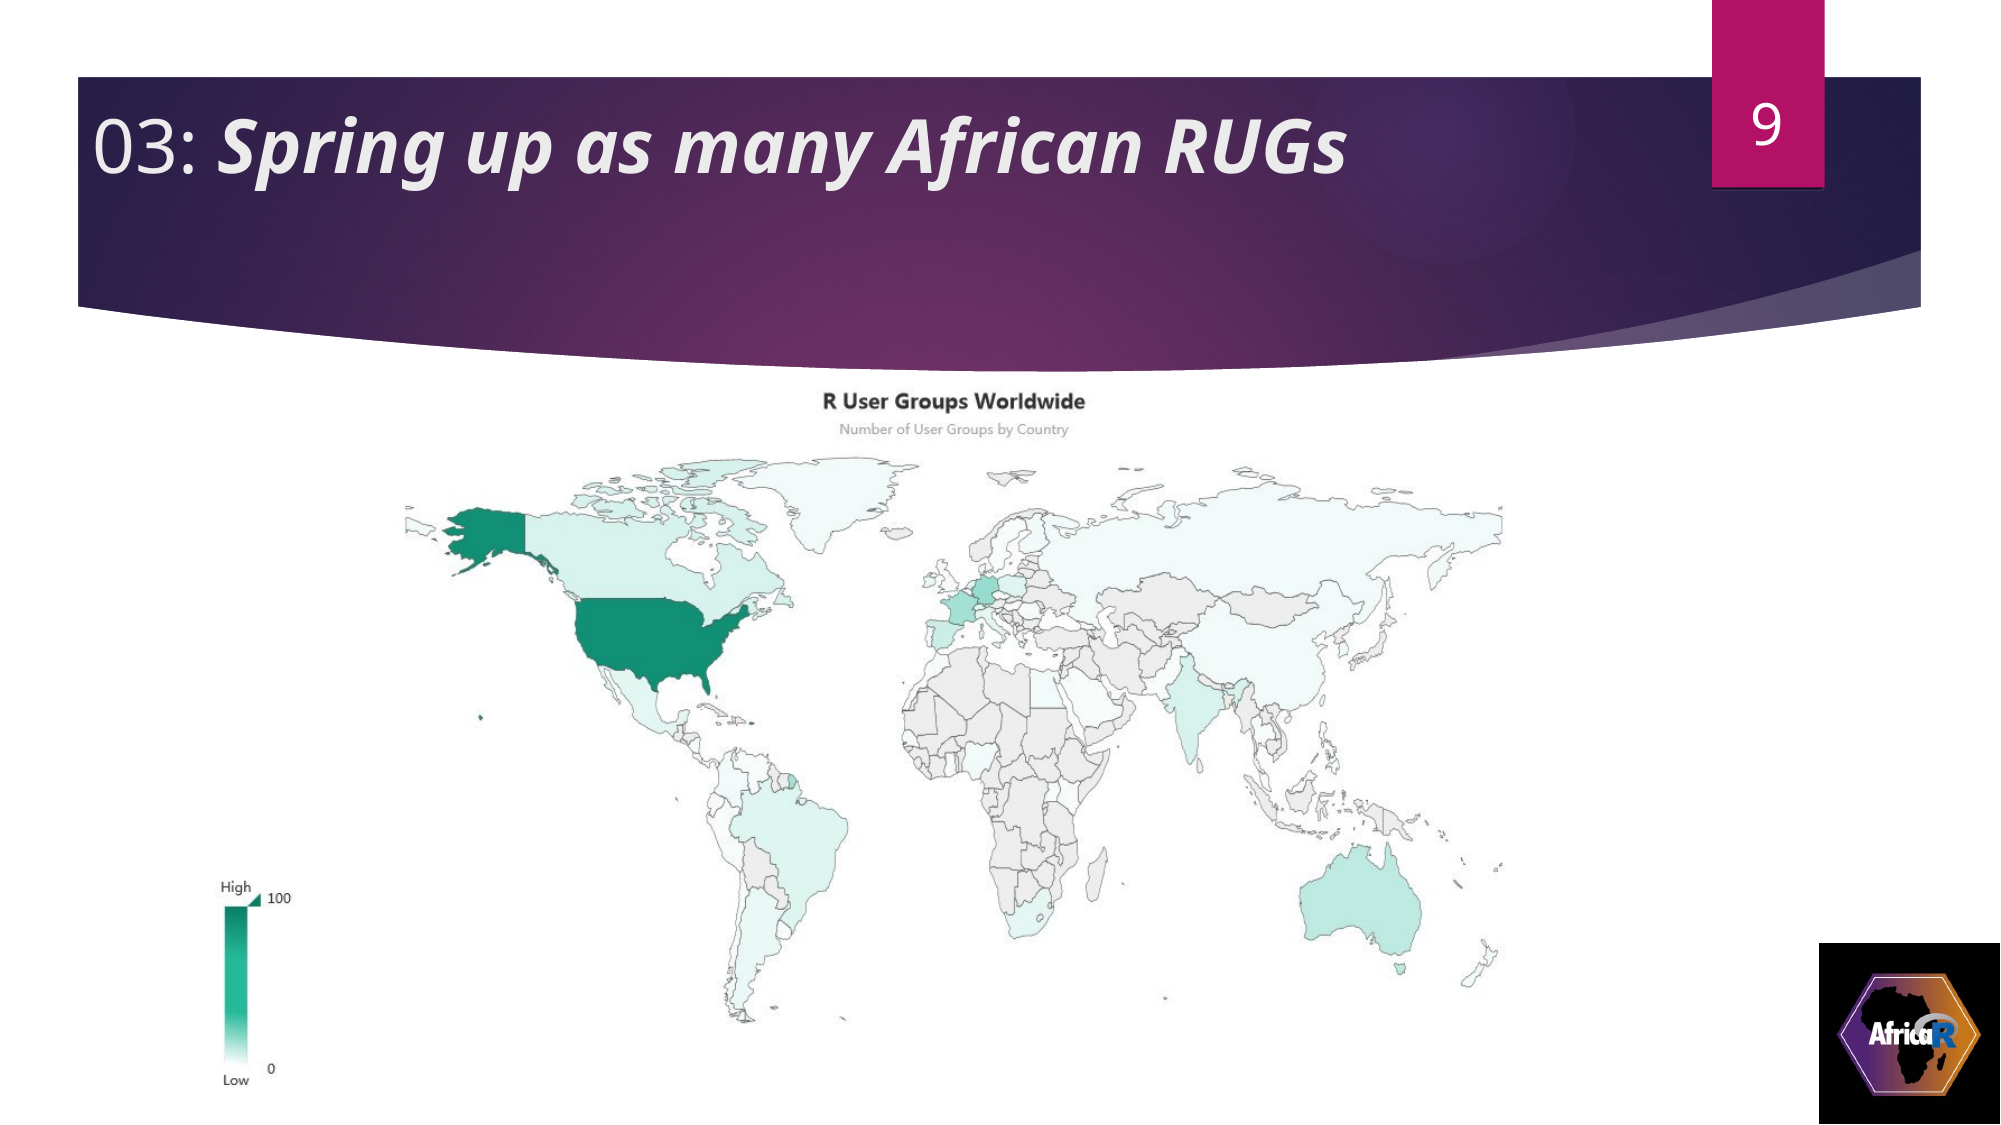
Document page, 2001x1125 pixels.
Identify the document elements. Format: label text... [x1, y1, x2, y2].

picture [1819, 943, 2000, 1124]
picture [215, 387, 1693, 1094]
picture [79, 297, 1760, 371]
title 03: Spring up as many African RUGs [77, 80, 1923, 297]
